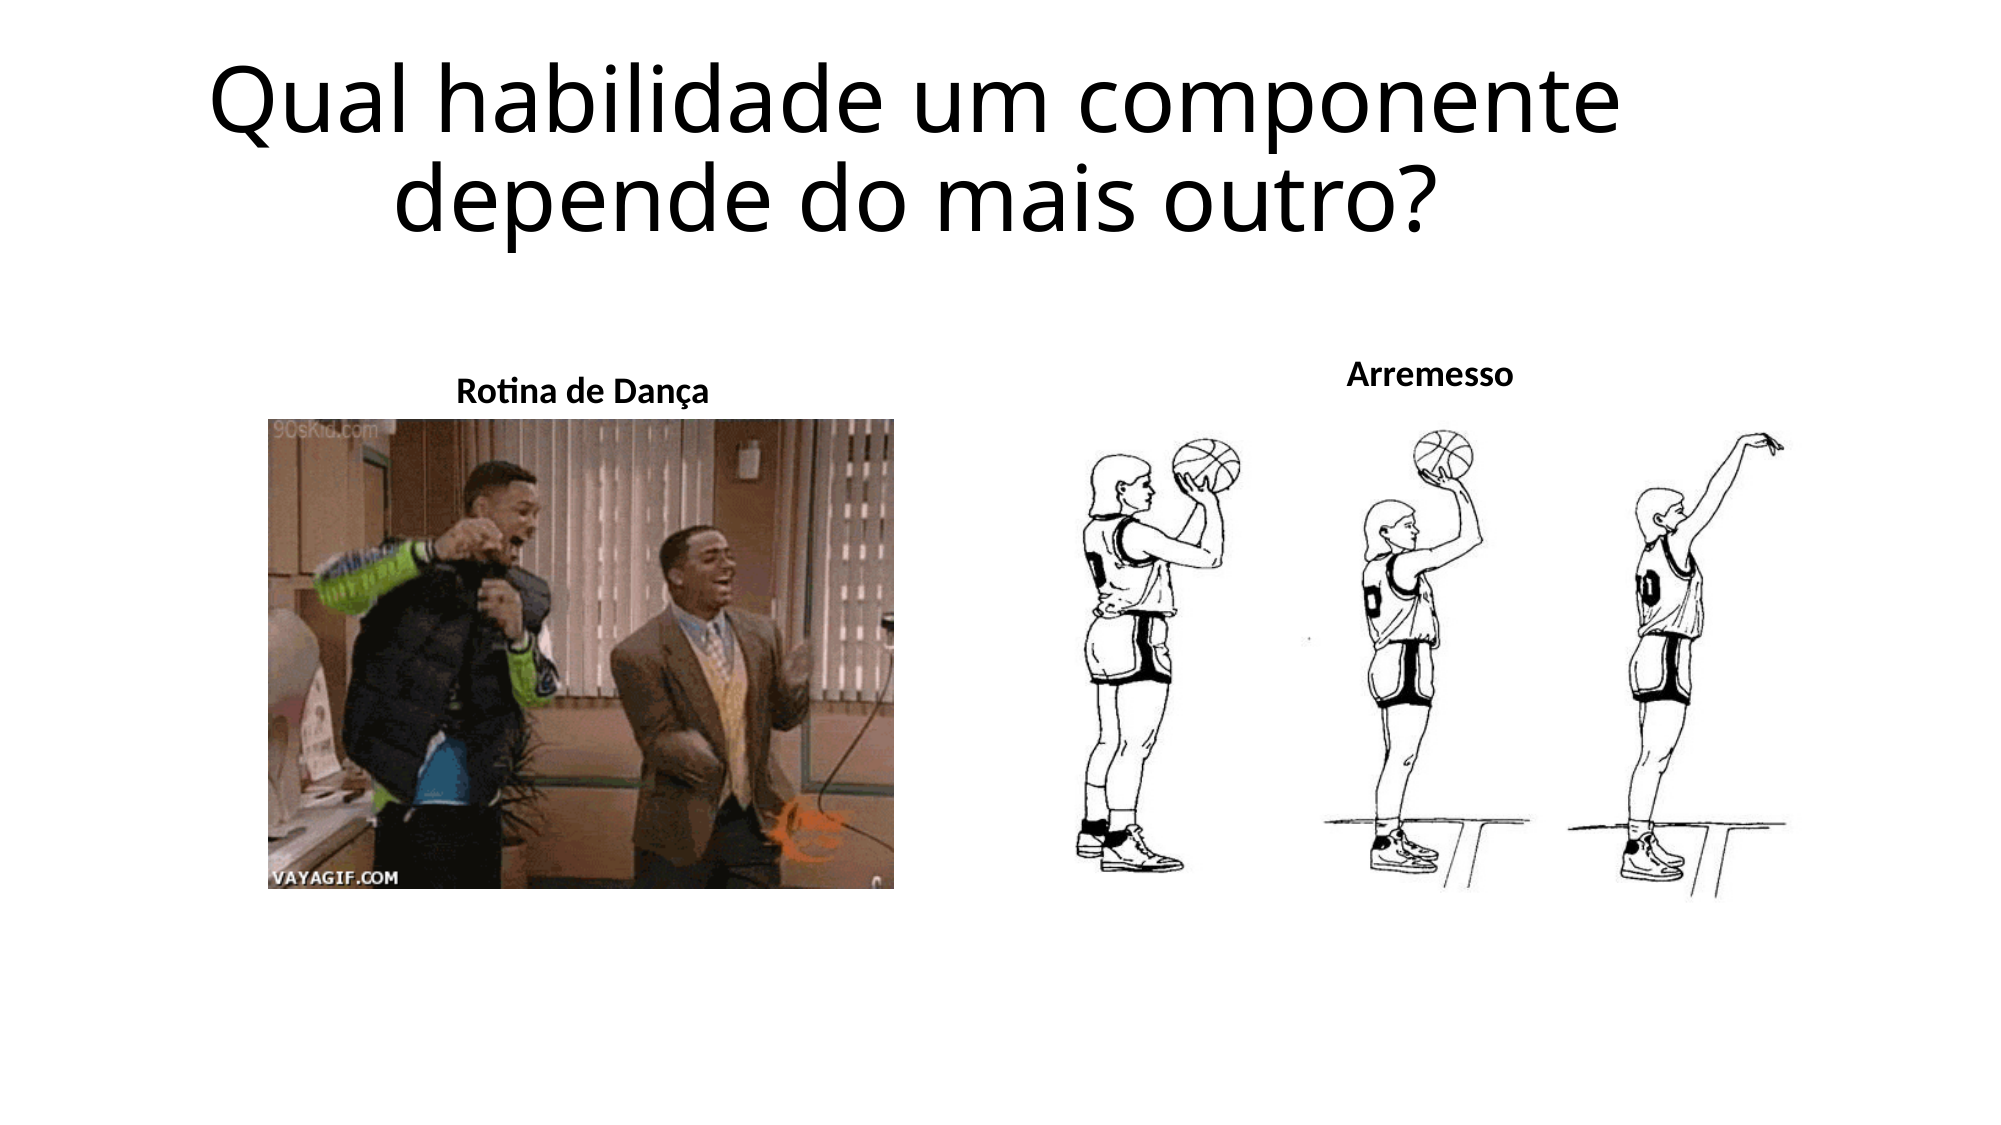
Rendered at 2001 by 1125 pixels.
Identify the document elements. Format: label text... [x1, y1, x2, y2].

title Qual habilidade um componente depende do mais outro? [53, 43, 1779, 261]
text_box Rotina de Dança [441, 359, 725, 419]
picture [268, 419, 894, 889]
picture [1045, 401, 1848, 910]
text_box Arremesso [1331, 341, 1530, 401]
